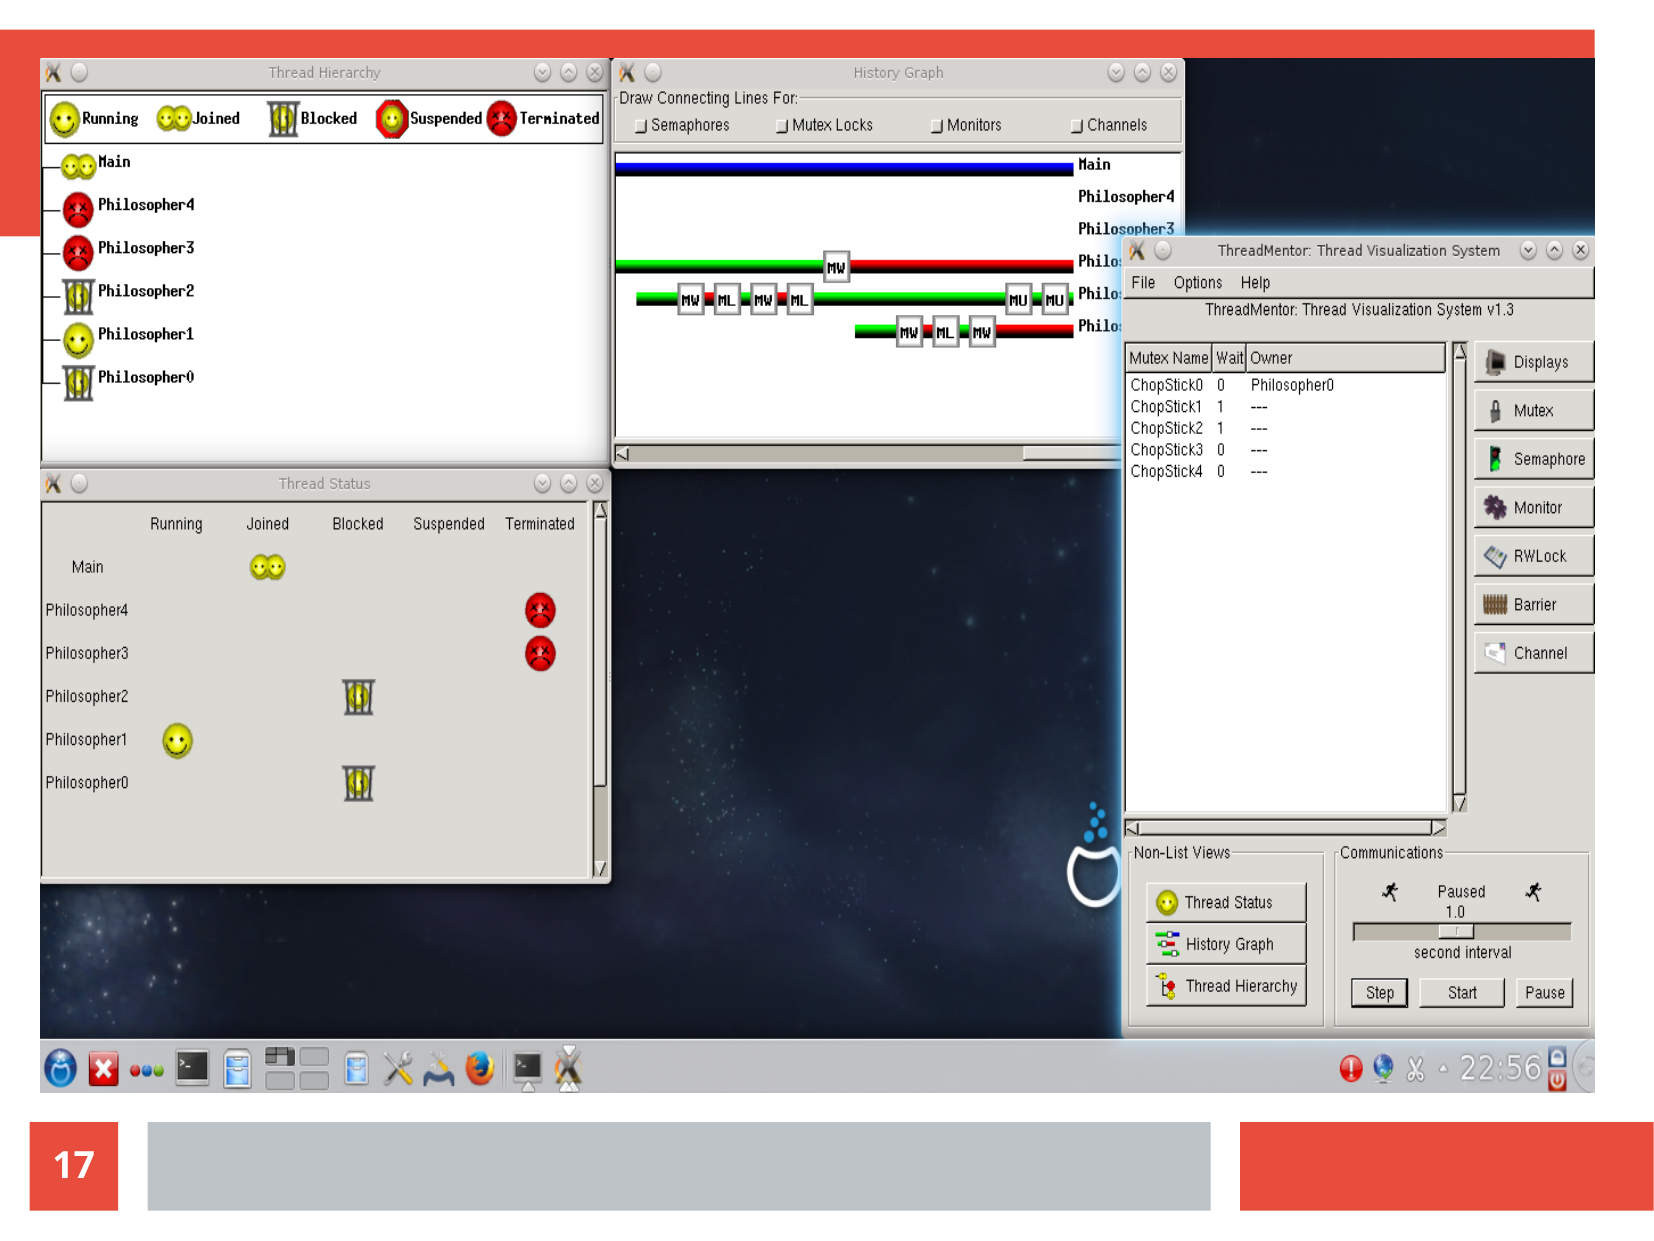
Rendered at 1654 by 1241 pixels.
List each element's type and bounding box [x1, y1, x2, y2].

picture [40, 59, 1595, 1093]
text_box [29, 1122, 119, 1211]
